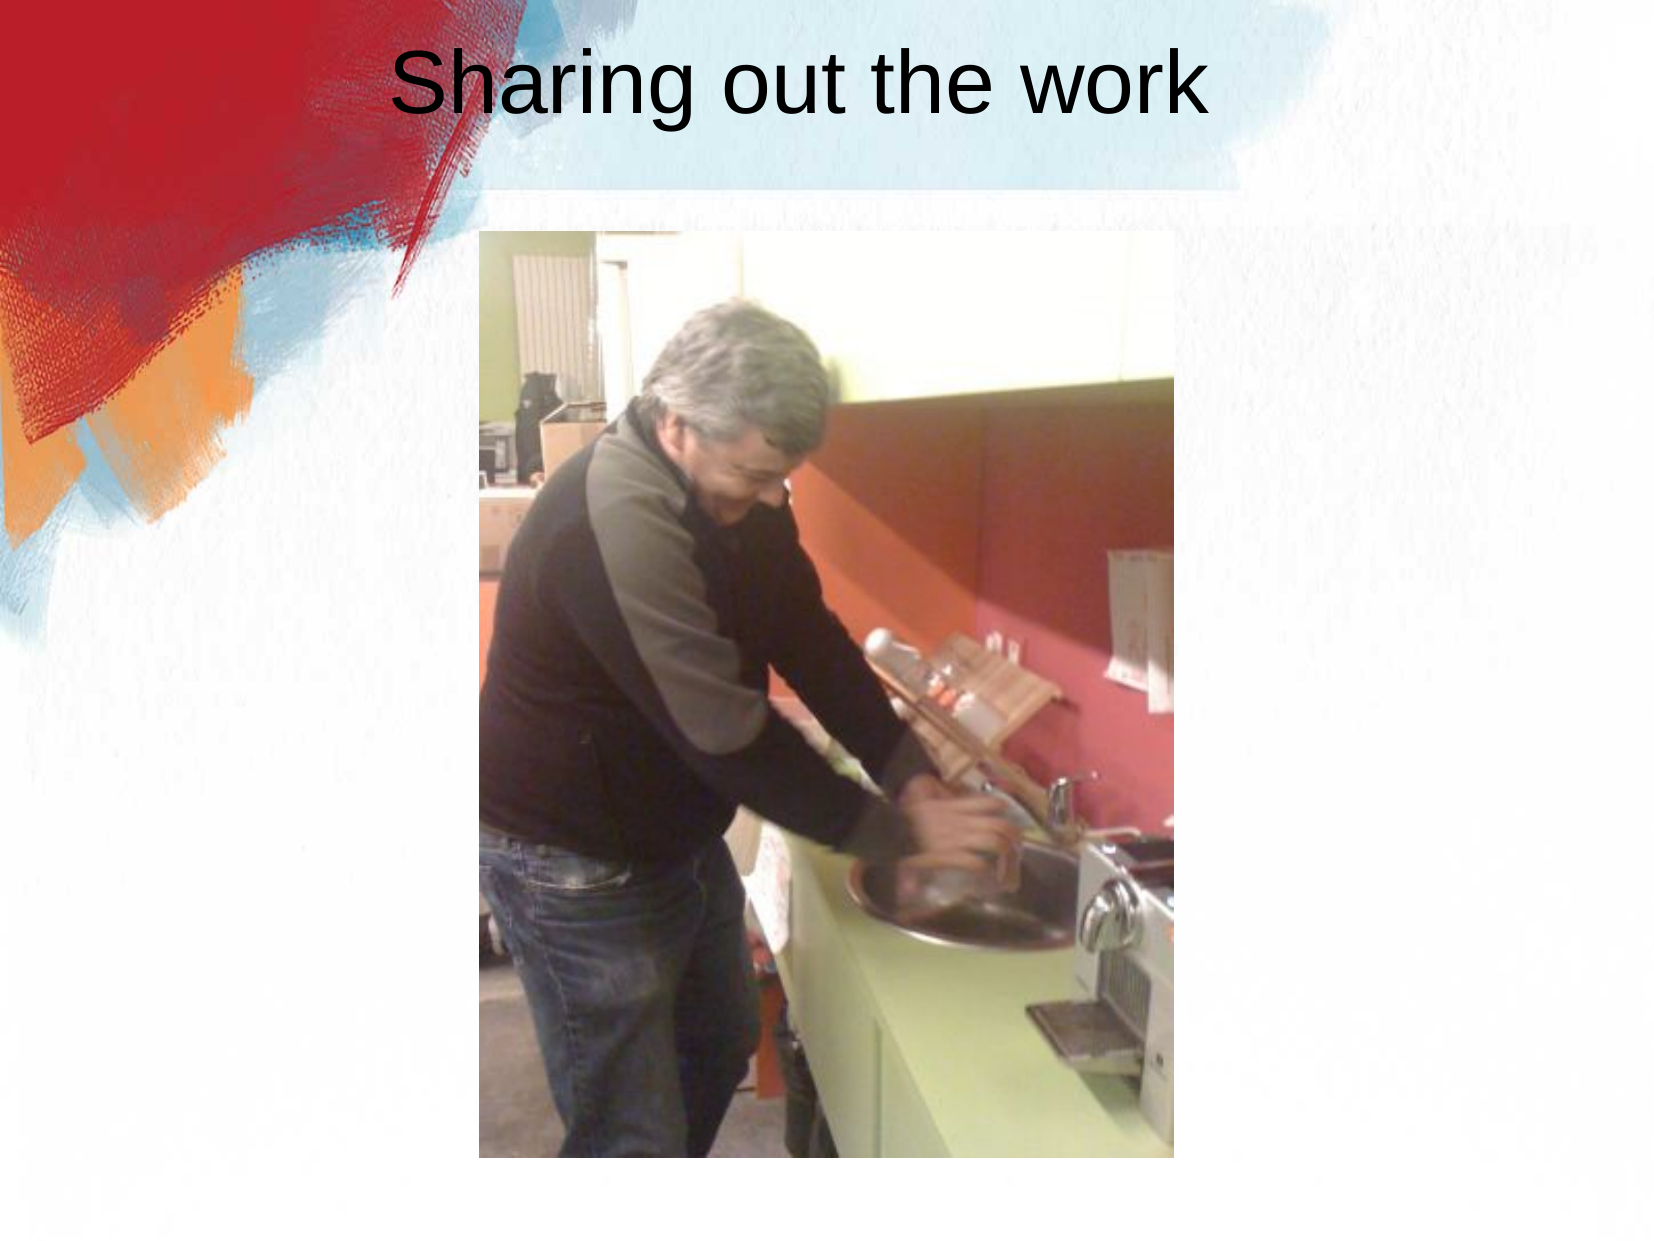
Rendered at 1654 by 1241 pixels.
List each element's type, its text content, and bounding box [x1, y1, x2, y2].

text_box Sharing out the work [107, 32, 1492, 135]
picture [0, 0, 1654, 1241]
